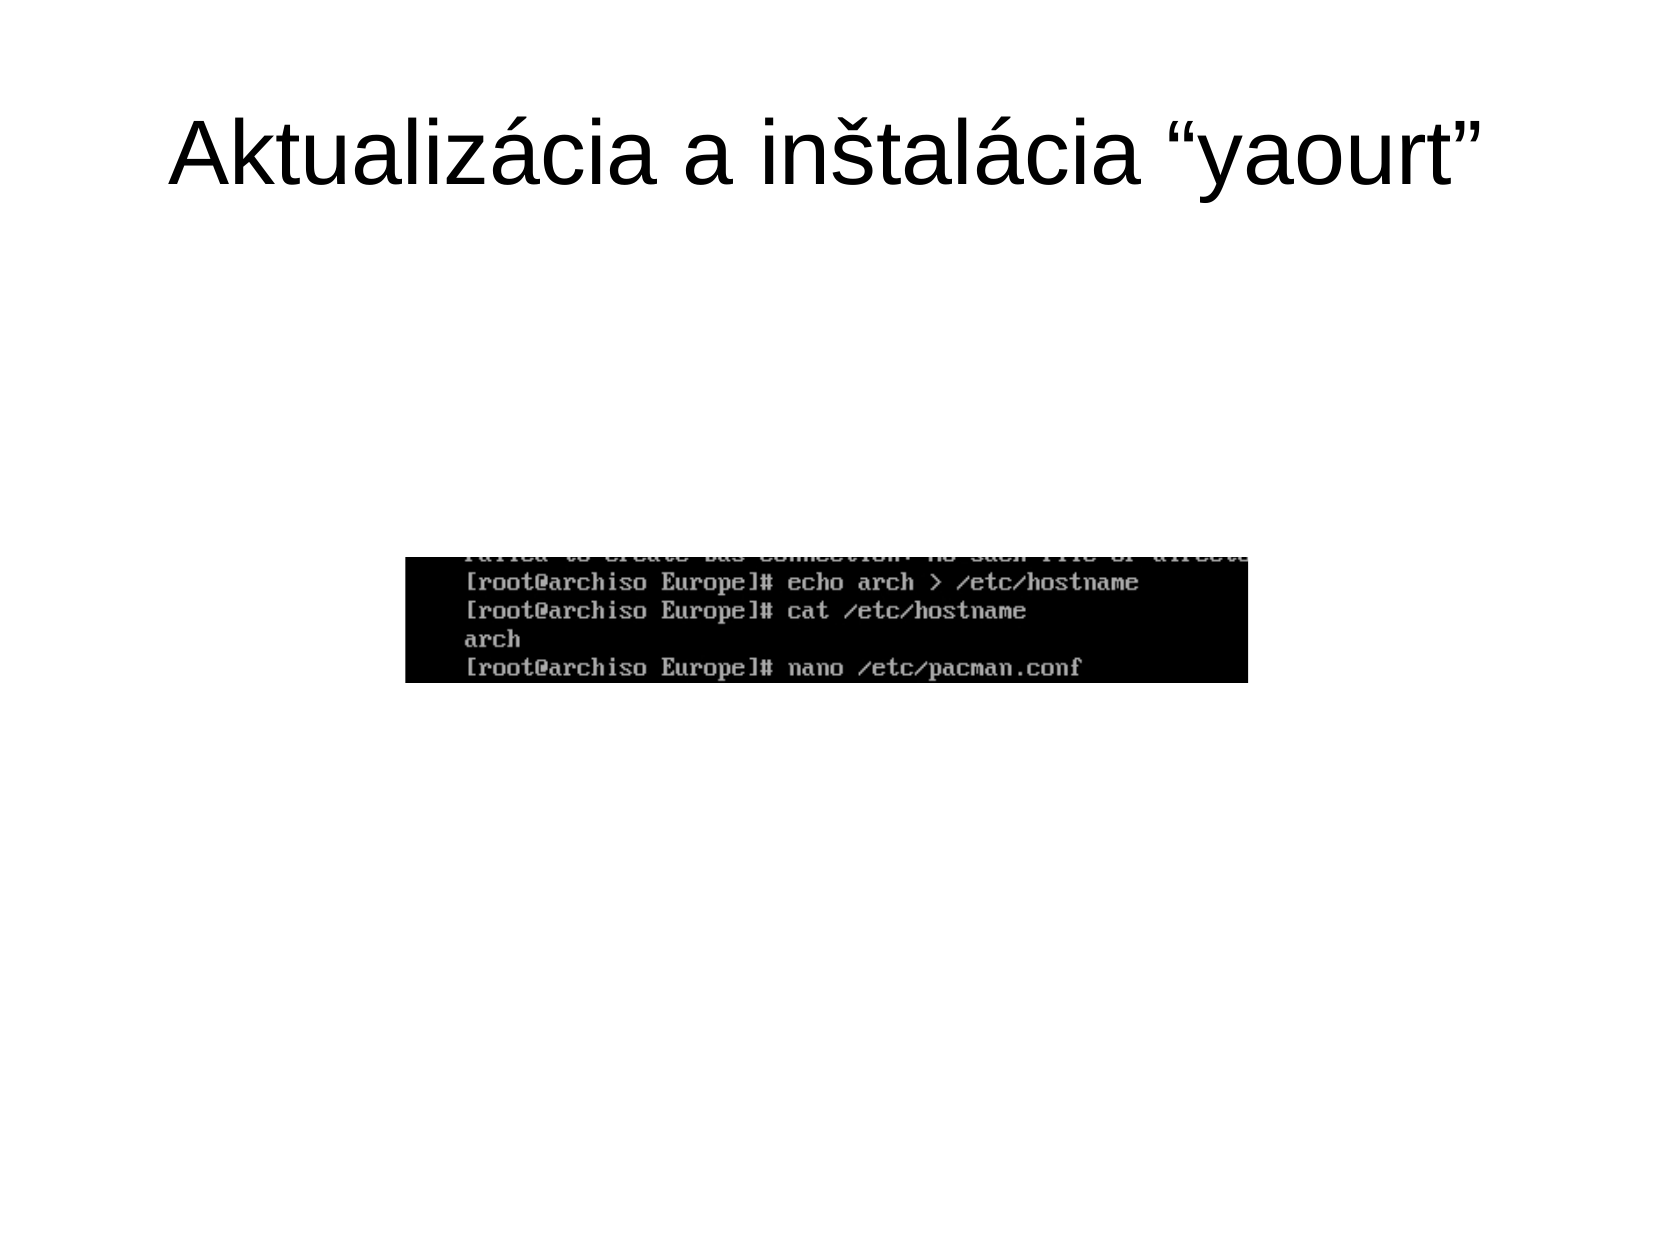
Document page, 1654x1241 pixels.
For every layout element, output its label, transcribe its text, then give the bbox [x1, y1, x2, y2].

title Aktualizácia a inštalácia “yaourt” [82, 49, 1571, 257]
picture [405, 557, 1249, 683]
